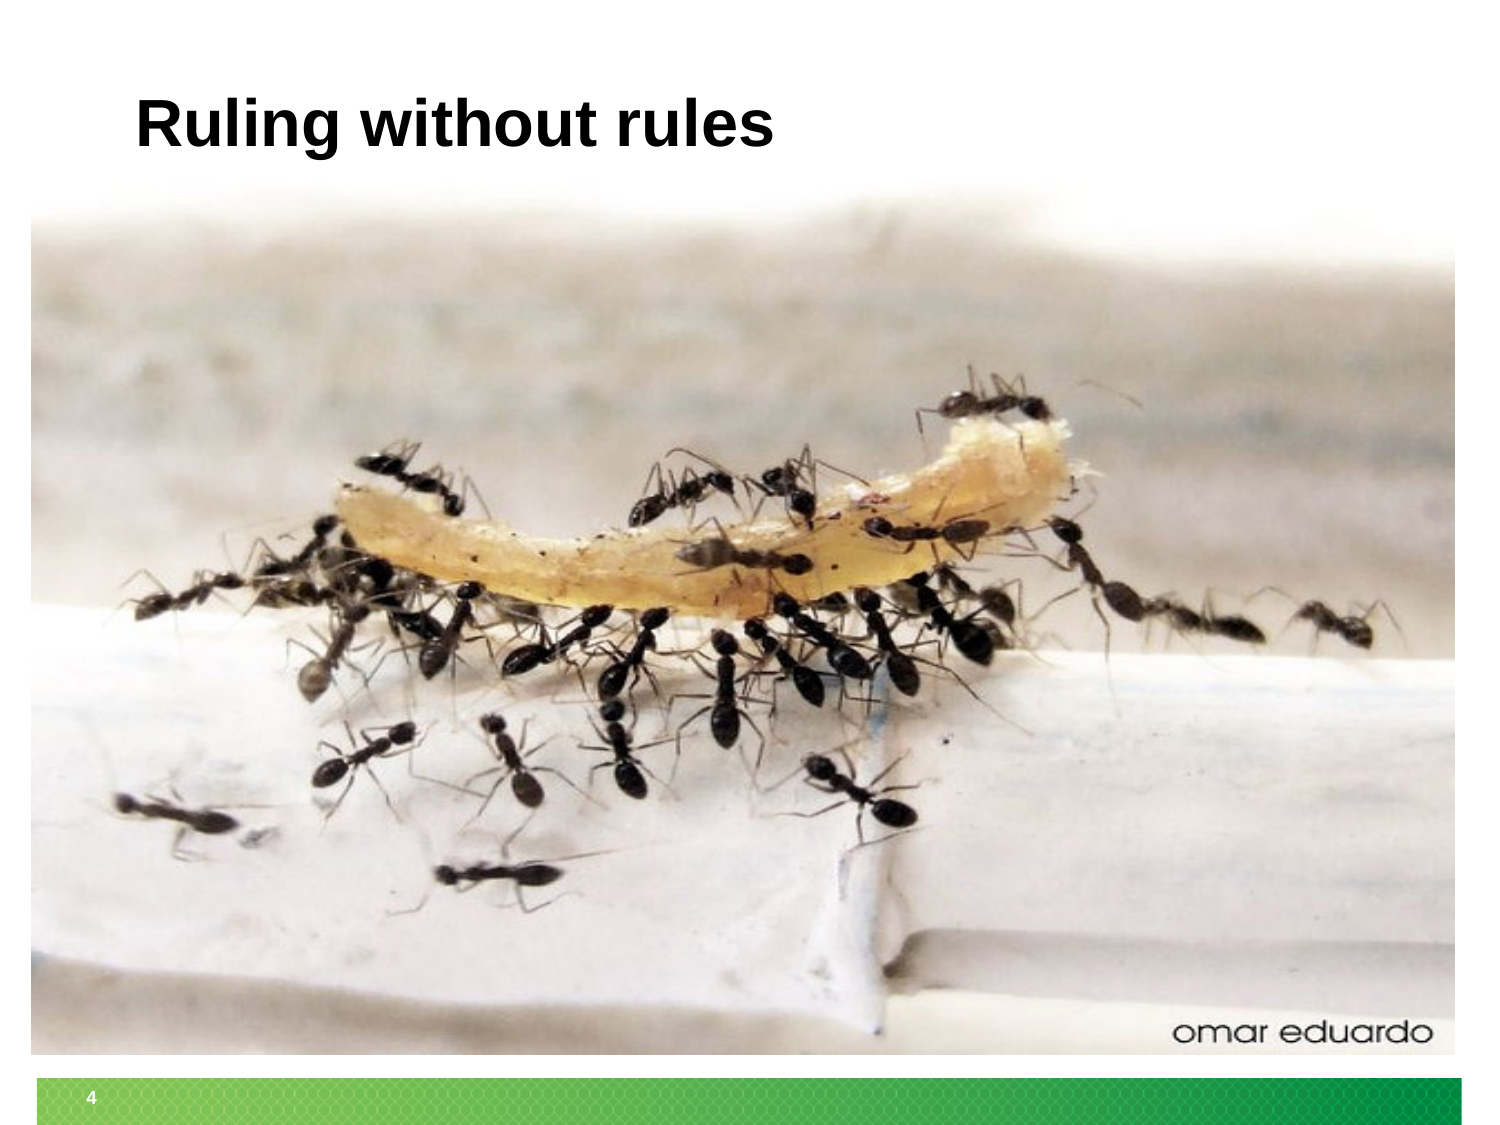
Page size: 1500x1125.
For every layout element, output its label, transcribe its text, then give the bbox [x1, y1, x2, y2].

title Ruling without rules [135, 41, 1372, 163]
picture [31, 163, 1455, 1055]
picture [36, 1078, 1462, 1125]
